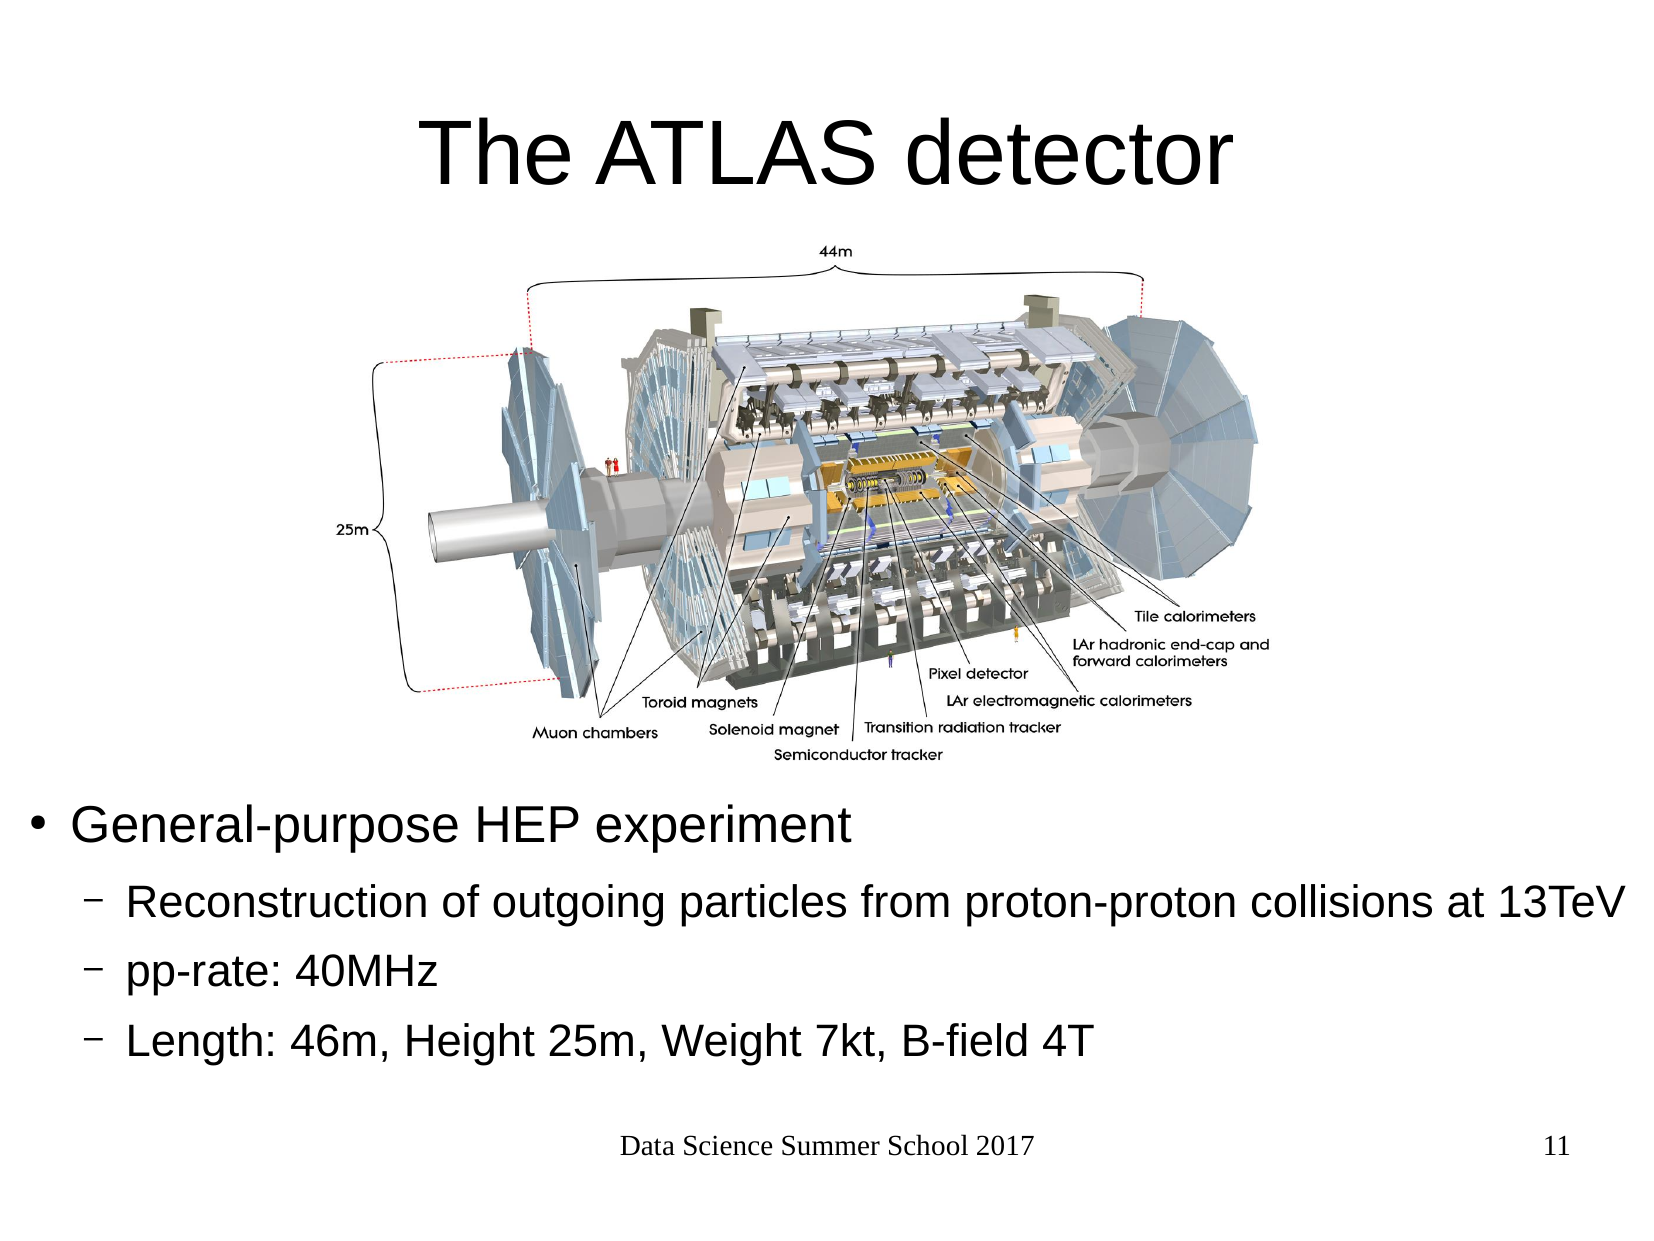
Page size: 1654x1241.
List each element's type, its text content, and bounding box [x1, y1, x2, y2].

list General-purpose HEP experiment Reconstruction of outgoing particles from proton-proton collisions at 13TeV pp-rate: 40MHz Length: 46m, Height 25m, Weight 7kt, B-field 4T [15, 795, 1648, 1111]
title The ATLAS detector [82, 49, 1571, 257]
picture [330, 209, 1276, 781]
